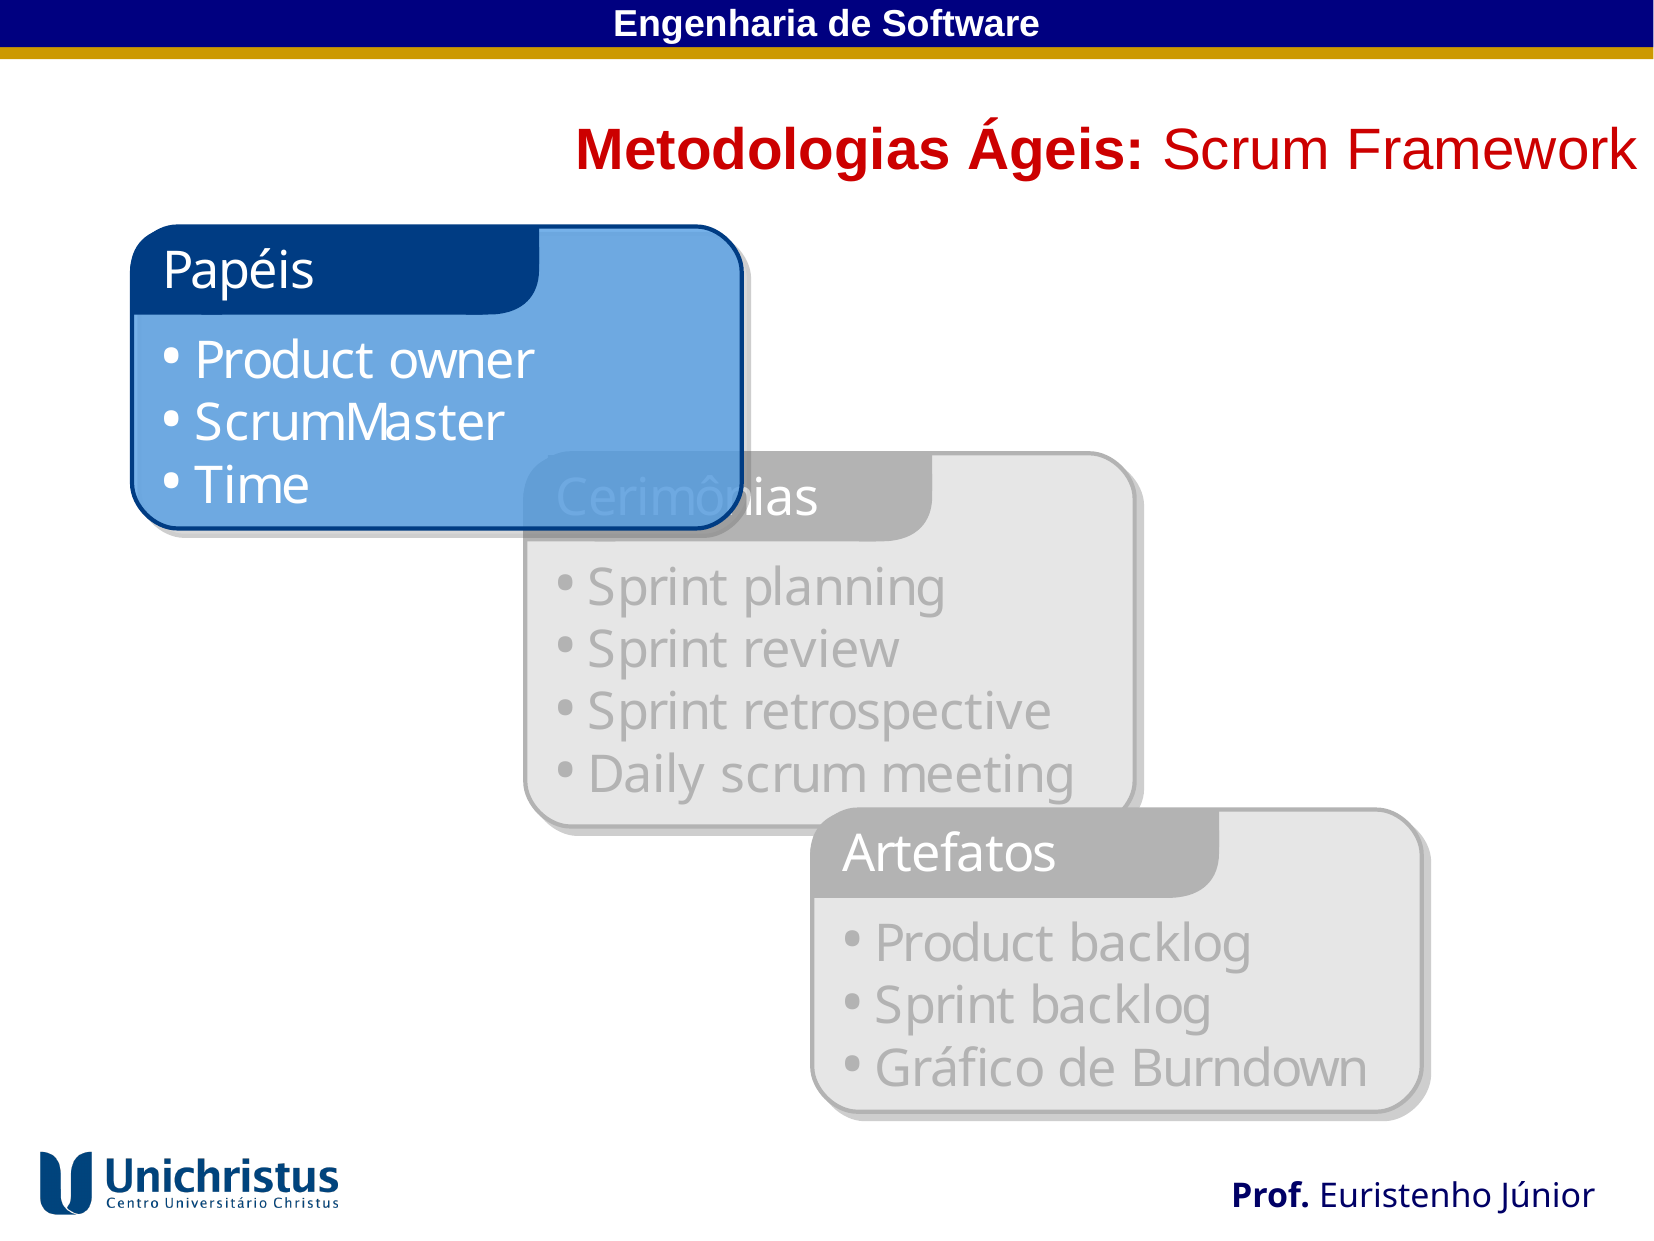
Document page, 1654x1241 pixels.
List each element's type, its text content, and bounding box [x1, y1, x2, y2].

text_box Prof. Euristenho Júnior [1216, 1163, 1654, 1224]
text_box [0, 48, 1654, 60]
picture [129, 224, 1432, 1122]
text_box Engenharia de Software [0, 0, 1654, 48]
picture [35, 1148, 343, 1217]
text_box Metodologias Ágeis: Scrum Framework [561, 109, 1654, 189]
